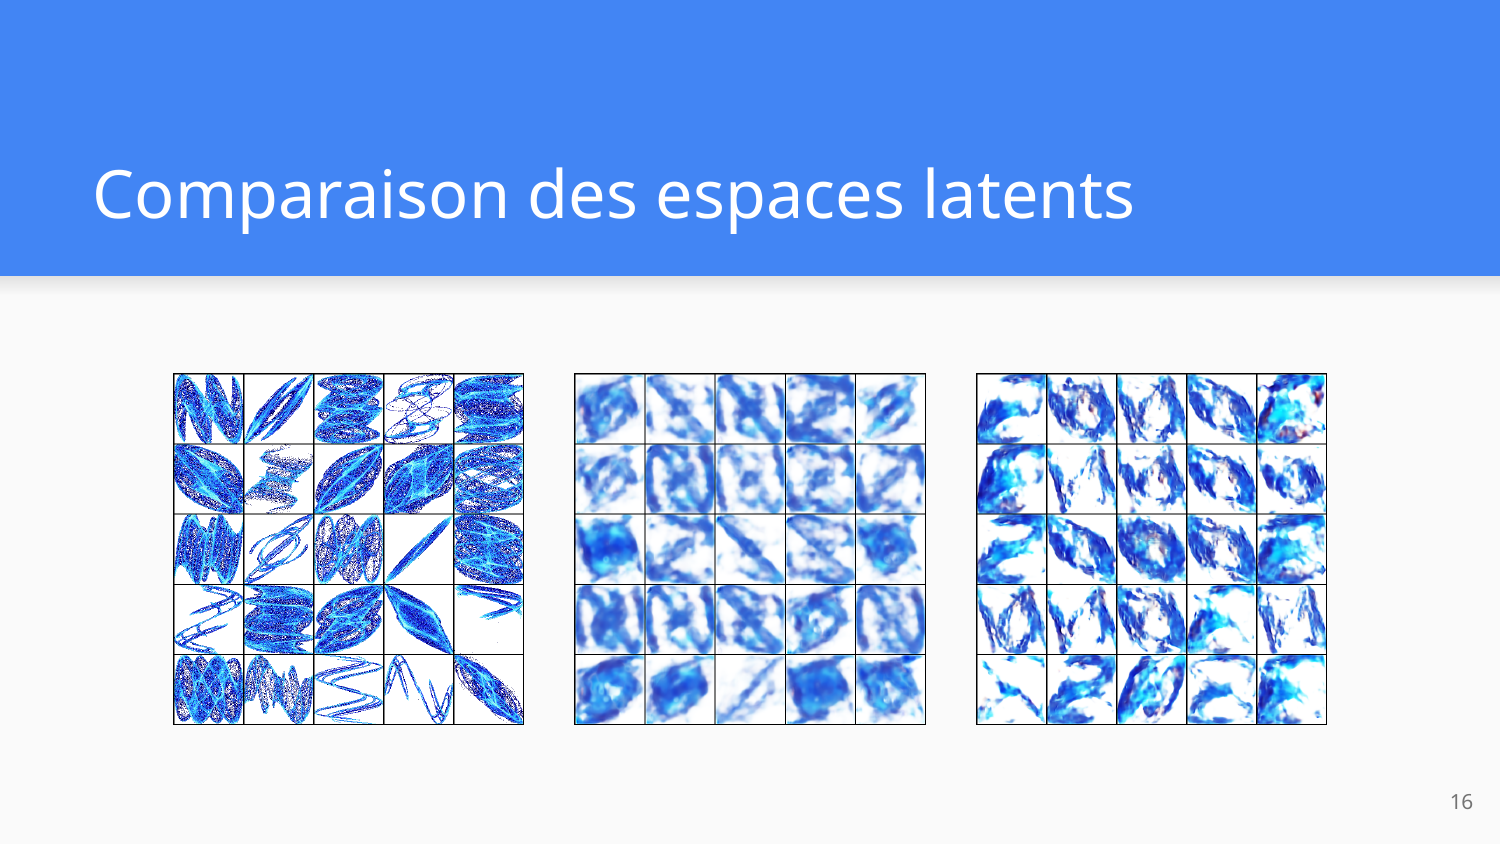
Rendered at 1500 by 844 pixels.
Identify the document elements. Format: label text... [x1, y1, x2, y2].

picture [173, 373, 524, 725]
picture [574, 373, 926, 725]
title Comparaison des espaces latents [77, 121, 1427, 248]
slide_number <number> [1398, 770, 1489, 835]
picture [976, 373, 1327, 725]
